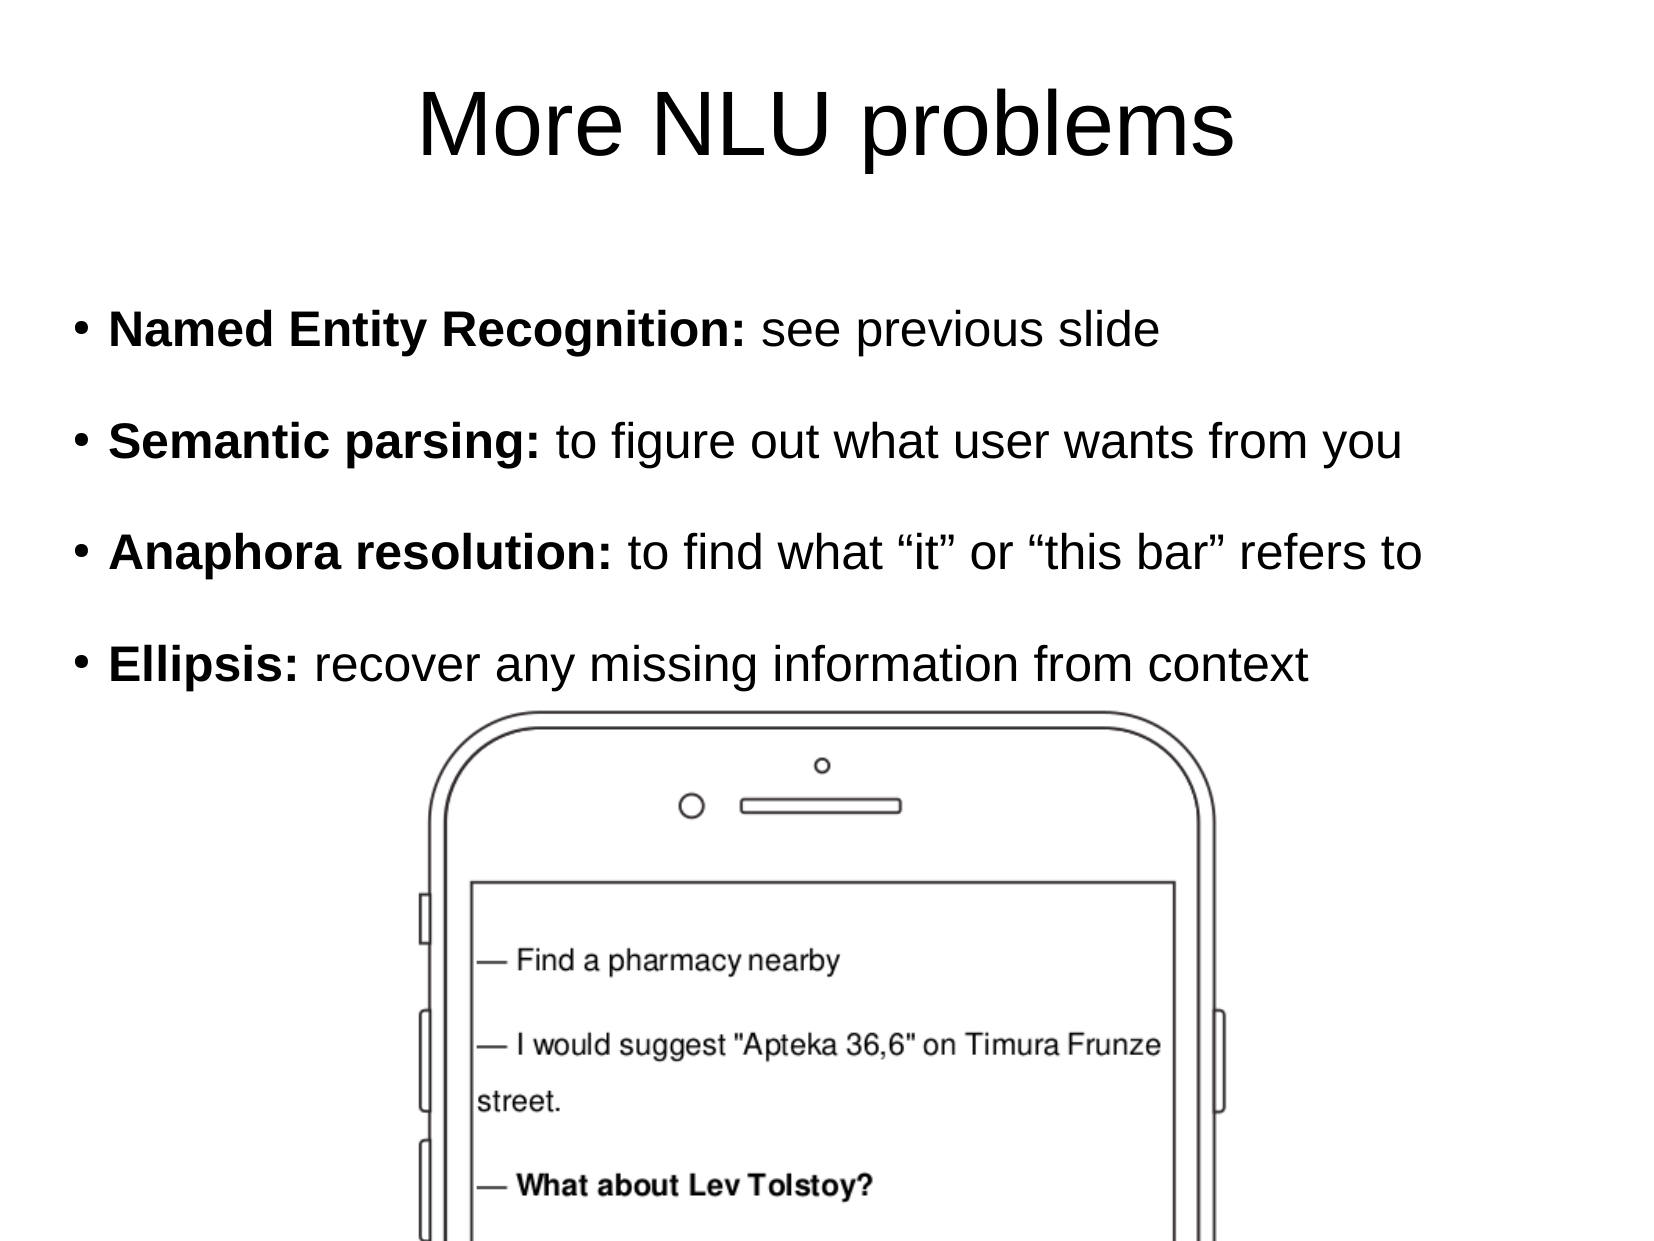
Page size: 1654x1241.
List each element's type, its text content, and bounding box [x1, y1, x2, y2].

picture [391, 700, 1242, 1241]
title More NLU problems [82, 19, 1571, 227]
text_box Named Entity Recognition: see previous slide Semantic parsing: to figure out what user wants from you Anaphora resolution: to find what “it” or “this bar” refers to Ellipsis: recover any missing information from context [57, 293, 1556, 700]
